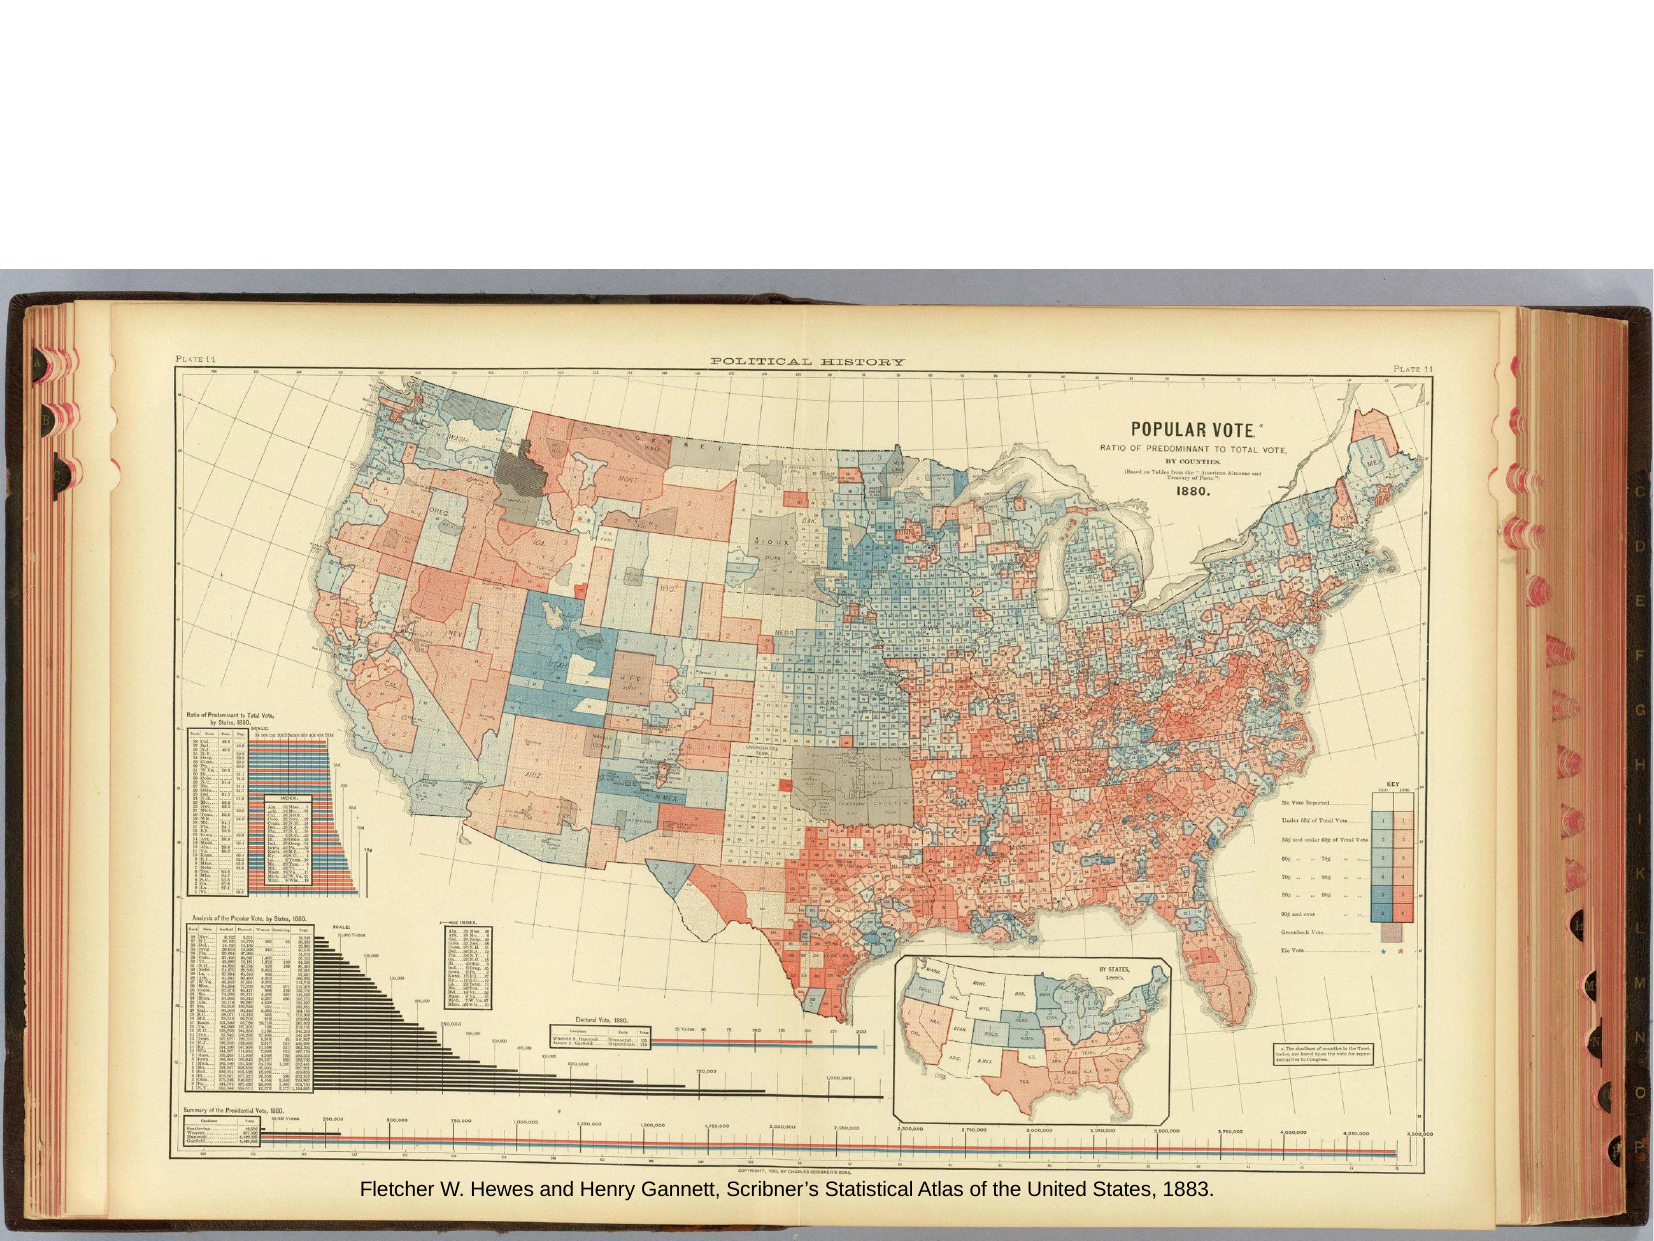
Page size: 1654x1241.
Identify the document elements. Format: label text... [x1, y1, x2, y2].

picture [0, 269, 1654, 1241]
text_box Fletcher W. Hewes and Henry Gannett, Scribner’s Statistical Atlas of the United States, 1883. [345, 1170, 1243, 1209]
